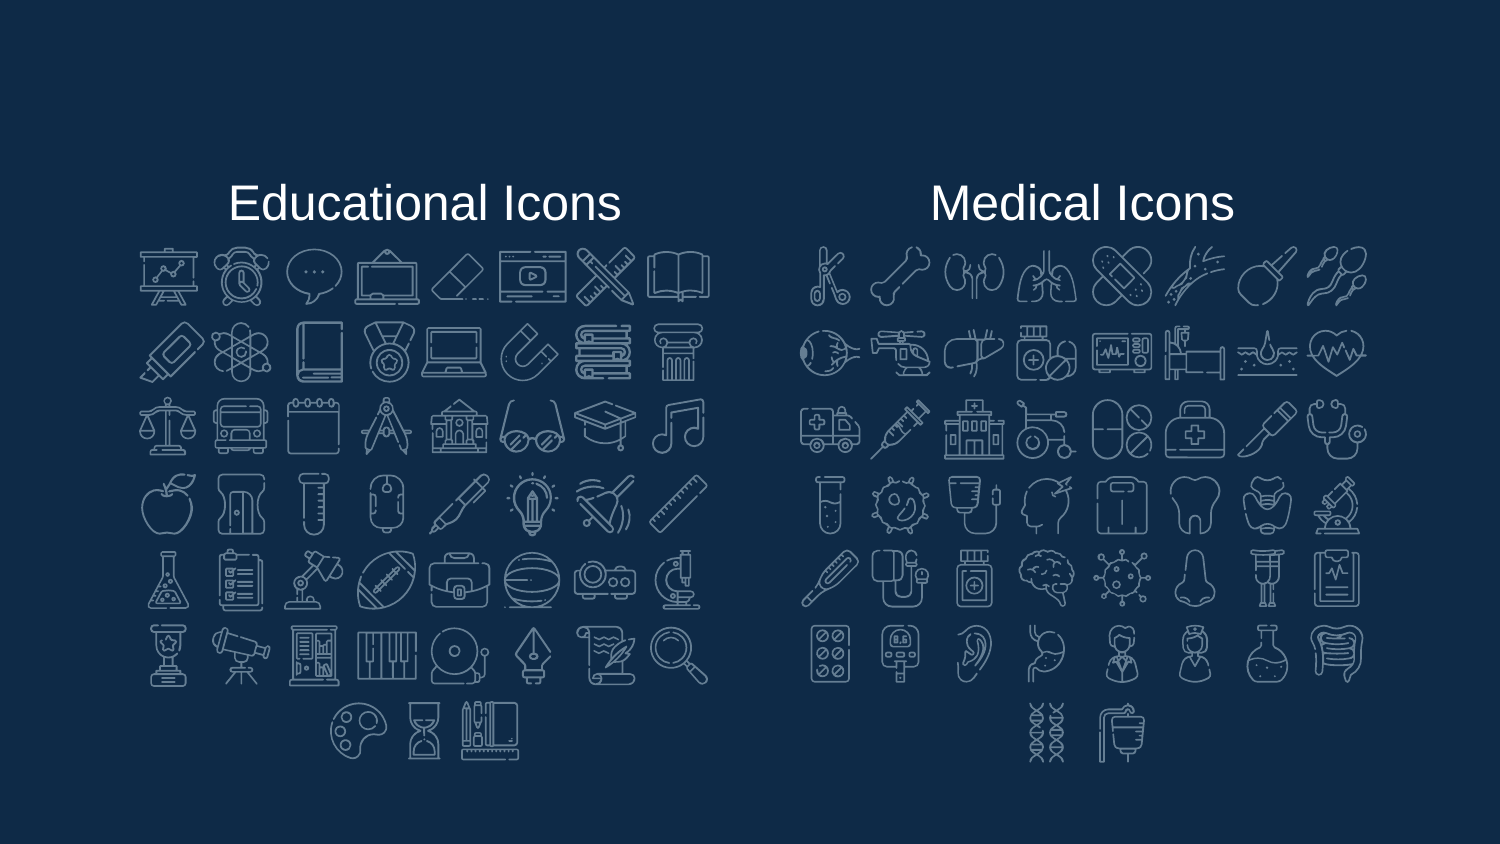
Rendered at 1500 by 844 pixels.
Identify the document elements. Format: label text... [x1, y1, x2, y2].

text_box [1020, 490, 1043, 535]
text_box [808, 413, 826, 431]
text_box [217, 473, 266, 535]
text_box [225, 579, 254, 589]
text_box [430, 398, 489, 454]
text_box [408, 702, 441, 760]
text_box [1306, 246, 1367, 307]
text_box [430, 627, 490, 685]
text_box [831, 629, 845, 643]
text_box [962, 632, 987, 667]
text_box [870, 399, 931, 460]
text_box [1169, 476, 1221, 535]
text_box [218, 553, 264, 612]
text_box [889, 628, 912, 648]
text_box [870, 246, 913, 307]
text_box [1174, 549, 1216, 607]
text_box [800, 405, 861, 454]
text_box [139, 264, 198, 306]
text_box [620, 577, 631, 588]
text_box [1018, 549, 1075, 607]
text_box [831, 664, 845, 678]
text_box [1091, 332, 1153, 374]
text_box [799, 330, 861, 377]
text_box [944, 253, 974, 300]
text_box [1310, 624, 1364, 683]
text_box [944, 399, 1005, 460]
text_box [211, 322, 272, 383]
text_box [579, 479, 601, 485]
text_box [1179, 624, 1212, 683]
text_box [1105, 624, 1139, 683]
text_box [1091, 399, 1124, 460]
text_box [956, 549, 993, 608]
text_box [213, 246, 270, 307]
text_box [1325, 564, 1349, 581]
text_box [670, 406, 705, 448]
text_box [139, 321, 205, 383]
text_box [1048, 250, 1077, 303]
title Medical Icons [797, 155, 1369, 235]
text_box [871, 476, 930, 535]
text_box [334, 725, 347, 738]
text_box [287, 419, 340, 455]
text_box [975, 253, 1005, 300]
text_box [1028, 476, 1073, 535]
text_box [284, 550, 344, 610]
text_box [870, 330, 931, 377]
text_box [435, 427, 444, 438]
text_box [575, 246, 636, 307]
text_box [652, 398, 705, 454]
text_box [475, 427, 484, 438]
text_box [289, 625, 340, 687]
text_box [810, 246, 851, 307]
text_box [461, 701, 520, 761]
text_box [1202, 246, 1226, 263]
text_box [1031, 278, 1063, 303]
text_box [1027, 624, 1065, 683]
text_box [503, 551, 561, 609]
text_box [881, 624, 920, 683]
text_box [509, 475, 552, 537]
text_box [1250, 549, 1285, 607]
text_box [1313, 476, 1361, 535]
text_box [1246, 624, 1289, 683]
text_box [899, 348, 908, 361]
text_box [957, 624, 992, 671]
text_box [363, 321, 416, 383]
text_box [801, 549, 860, 608]
text_box [816, 646, 829, 660]
text_box [1092, 246, 1153, 307]
text_box [1164, 400, 1226, 459]
text_box [514, 627, 552, 685]
text_box [1164, 246, 1209, 307]
text_box [574, 400, 637, 452]
text_box [576, 474, 635, 534]
text_box [816, 664, 829, 678]
text_box [896, 497, 916, 522]
text_box [296, 321, 343, 383]
text_box [650, 626, 708, 685]
text_box [1016, 399, 1077, 459]
text_box [948, 475, 1001, 535]
text_box [654, 550, 701, 610]
text_box [1242, 476, 1292, 535]
text_box [1093, 548, 1152, 607]
text_box [1353, 430, 1362, 438]
text_box [1237, 330, 1298, 366]
text_box [139, 396, 197, 456]
text_box [461, 701, 483, 747]
text_box [901, 246, 931, 285]
text_box [330, 702, 388, 760]
text_box [499, 399, 566, 453]
text_box [810, 624, 850, 683]
text_box [573, 560, 637, 600]
text_box [357, 631, 417, 680]
text_box [1125, 404, 1153, 459]
text_box [1335, 274, 1367, 307]
text_box [647, 251, 710, 303]
text_box [429, 473, 490, 535]
text_box [1306, 329, 1367, 377]
text_box [369, 474, 405, 534]
text_box [1113, 566, 1120, 573]
text_box [1112, 580, 1121, 590]
text_box [212, 397, 269, 455]
text_box [1096, 337, 1129, 366]
text_box [1237, 246, 1298, 307]
text_box [957, 661, 978, 683]
text_box [607, 577, 619, 588]
text_box [1306, 399, 1367, 460]
text_box [500, 323, 559, 382]
text_box [360, 397, 413, 456]
text_box [298, 472, 330, 536]
text_box [139, 247, 198, 279]
text_box [358, 711, 378, 731]
title Educational Icons [139, 155, 711, 235]
text_box [141, 473, 197, 535]
text_box [576, 625, 636, 686]
text_box [225, 591, 254, 601]
text_box [1127, 573, 1134, 580]
text_box [649, 474, 708, 534]
text_box [908, 651, 916, 658]
text_box [1049, 702, 1064, 763]
text_box [831, 646, 845, 660]
text_box [1016, 250, 1045, 303]
text_box [421, 327, 487, 378]
text_box [218, 548, 250, 597]
text_box [152, 259, 185, 283]
text_box [1306, 246, 1339, 278]
text_box [1313, 549, 1360, 607]
text_box [1096, 476, 1148, 535]
text_box [1100, 344, 1125, 359]
text_box [1016, 325, 1077, 381]
text_box [473, 701, 483, 729]
text_box [287, 397, 340, 446]
text_box [499, 250, 567, 303]
text_box [815, 476, 846, 535]
text_box [225, 567, 254, 577]
text_box [1029, 702, 1044, 763]
text_box [286, 248, 343, 305]
text_box [519, 266, 547, 287]
text_box [1237, 401, 1298, 458]
text_box [895, 651, 906, 658]
text_box [625, 508, 631, 531]
text_box [233, 509, 240, 516]
text_box [147, 551, 189, 609]
text_box [617, 504, 625, 534]
text_box [871, 549, 930, 608]
text_box [428, 552, 491, 608]
text_box [1164, 325, 1226, 381]
text_box [816, 629, 829, 643]
text_box [888, 493, 901, 506]
text_box [653, 323, 704, 381]
text_box [162, 334, 192, 364]
text_box [431, 253, 484, 300]
text_box [838, 418, 851, 431]
text_box [1099, 702, 1145, 763]
text_box [949, 434, 957, 446]
text_box [150, 624, 187, 687]
text_box [943, 329, 1005, 378]
text_box [212, 626, 271, 685]
text_box [354, 248, 420, 305]
text_box [1109, 482, 1135, 493]
text_box [576, 485, 605, 493]
text_box [357, 550, 416, 610]
text_box [1210, 268, 1226, 274]
text_box [575, 324, 632, 380]
